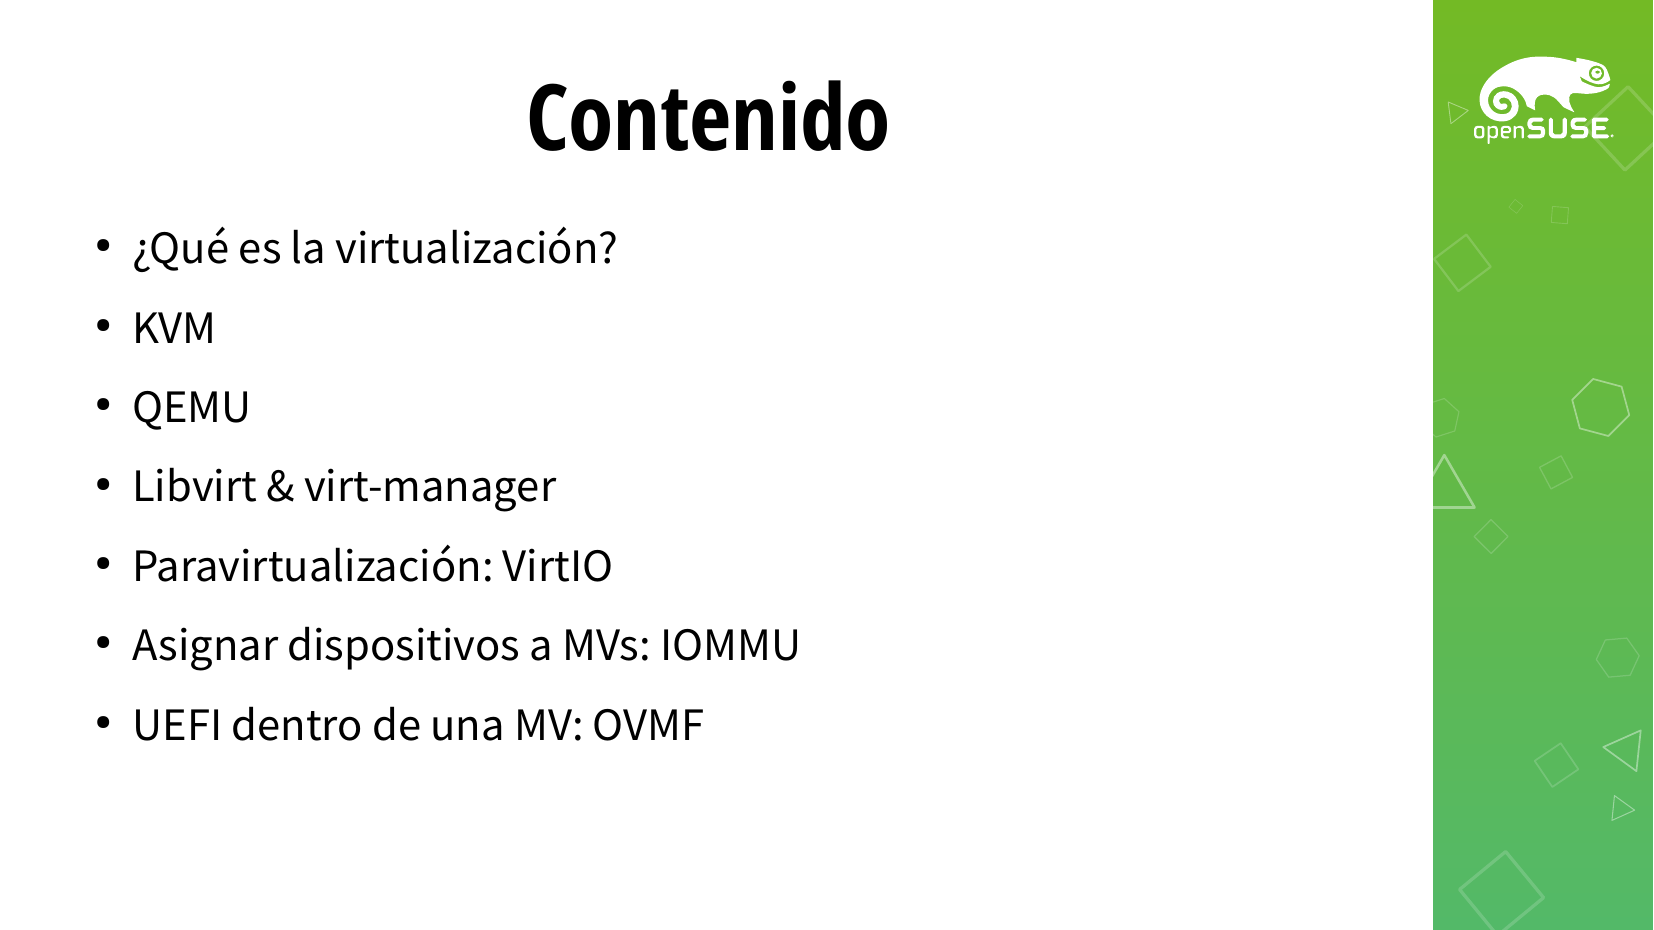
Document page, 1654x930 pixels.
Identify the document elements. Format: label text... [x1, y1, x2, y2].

list ¿Qué es la virtualización? KVM QEMU Libvirt & virt-manager Paravirtualización: VirtIO Asignar dispositivos a MVs: IOMMU UEFI dentro de una MV: OVMF [82, 217, 1336, 757]
title Contenido [82, 37, 1336, 193]
